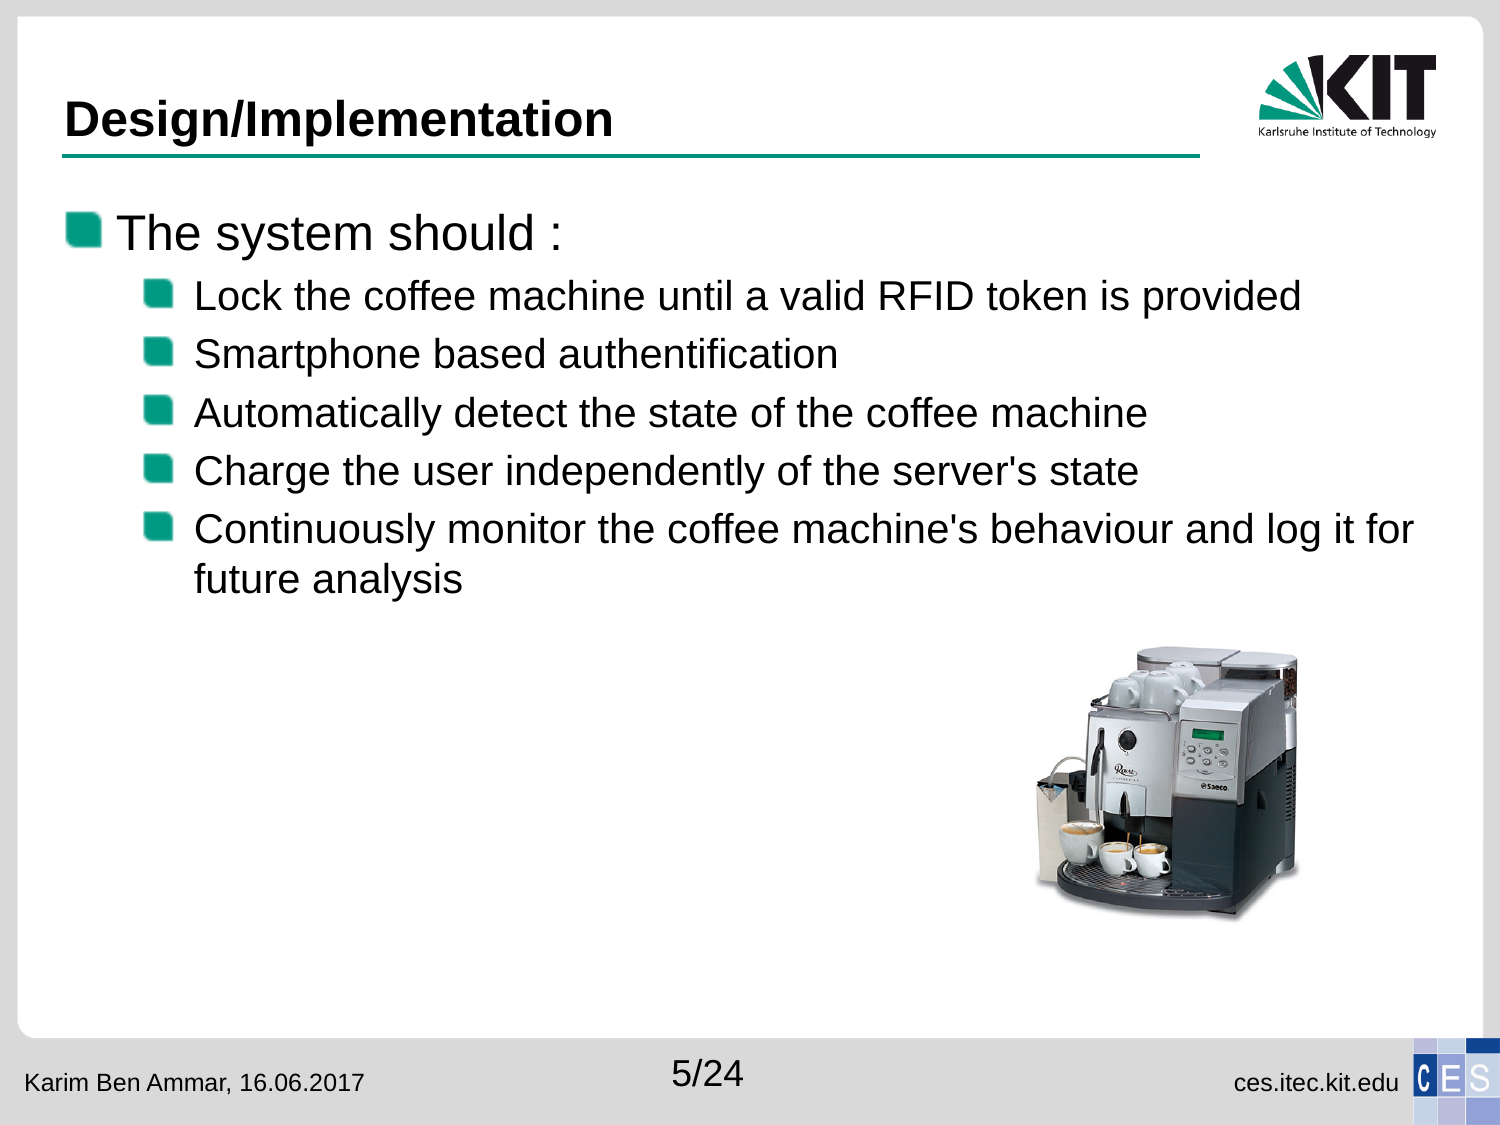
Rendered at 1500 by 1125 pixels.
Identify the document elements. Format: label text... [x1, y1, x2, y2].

title Design/Implementation [64, 54, 1198, 147]
text_box 5/24 [656, 1045, 775, 1117]
picture [0, 0, 1500, 1125]
list The system should : Lock the coffee machine until a valid RFID token is provided Smartphone based authentification Automatically detect the state of the coffee machine Charge the user independently of the server's state Continuously monitor the coffee machine's behaviour and log it for future analysis [64, 200, 1436, 1004]
